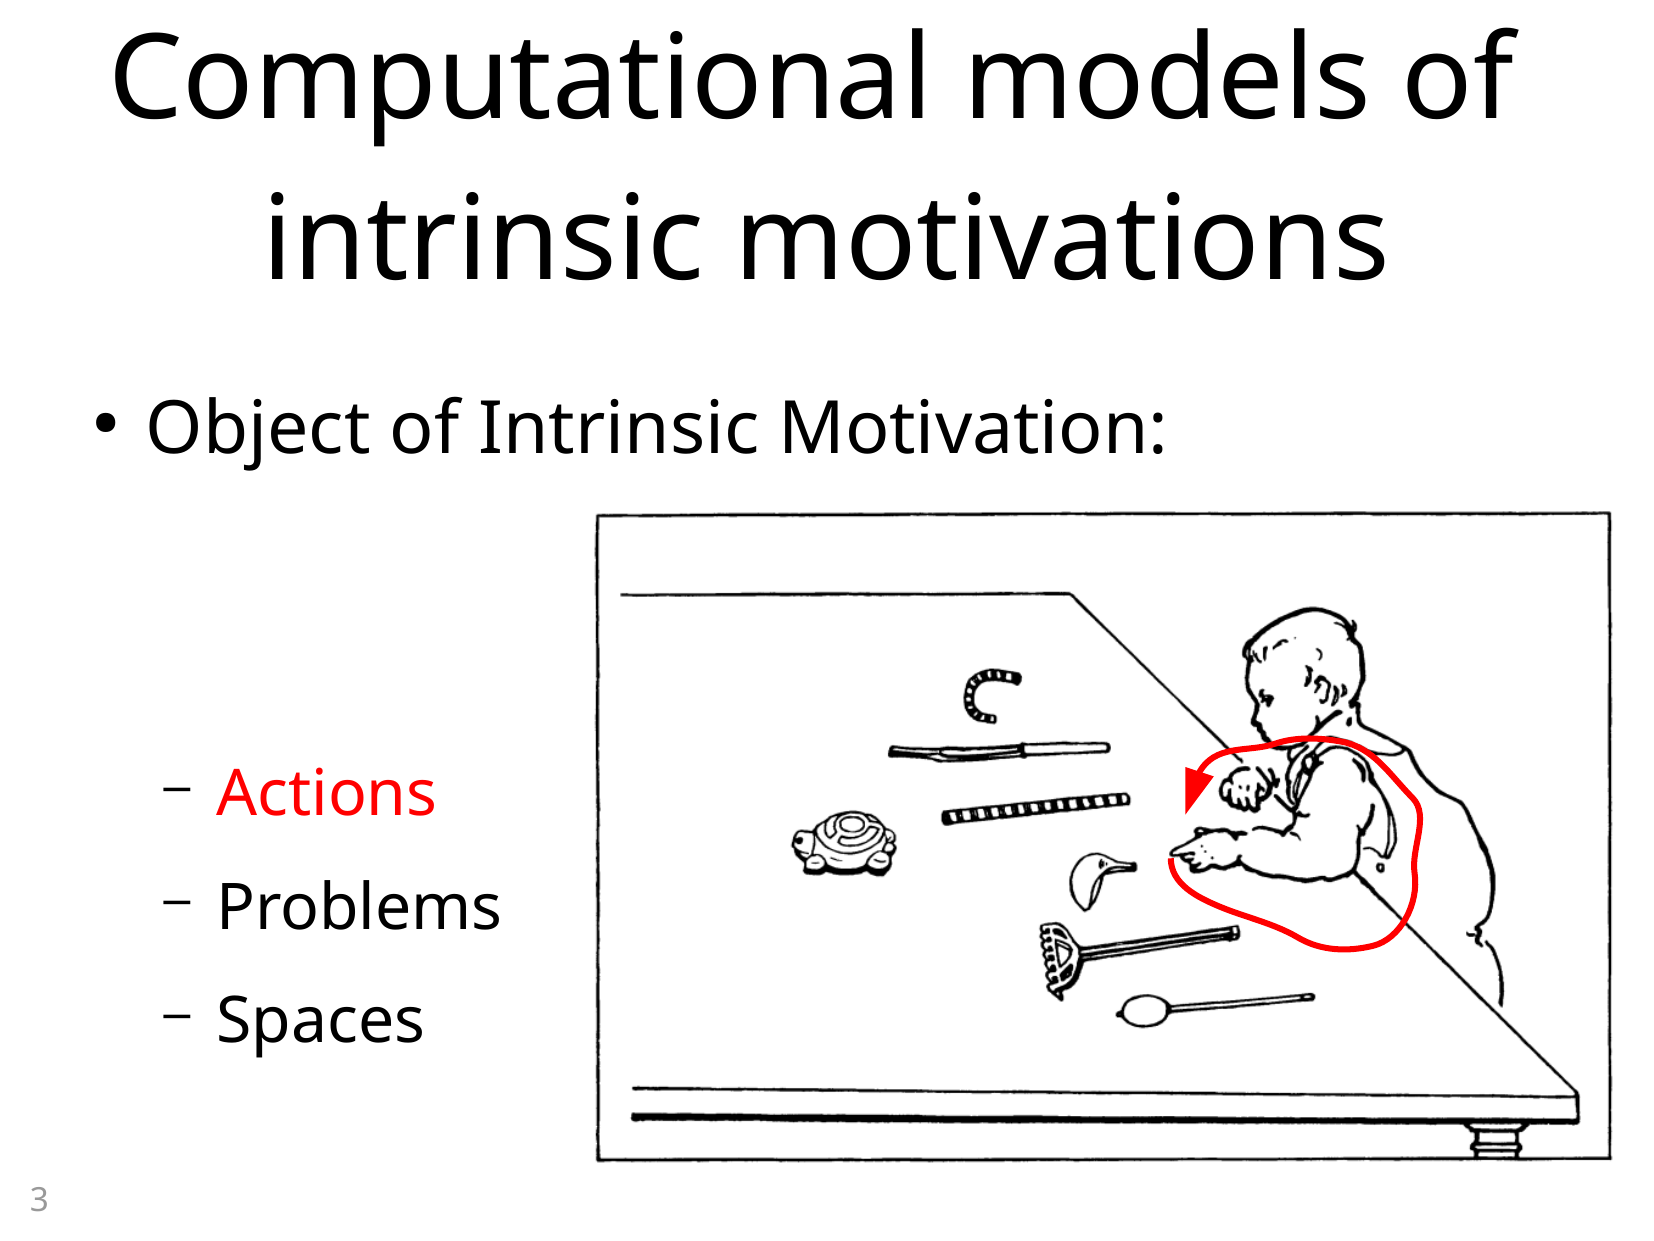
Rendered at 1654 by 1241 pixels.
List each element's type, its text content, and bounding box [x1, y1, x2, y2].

list Object of Intrinsic Motivation: Actions Problems Spaces [75, 375, 1654, 1095]
title 3 [3, 1168, 76, 1231]
picture [585, 1095, 1621, 1165]
title Computational models of intrinsic motivations [82, 34, 1571, 272]
